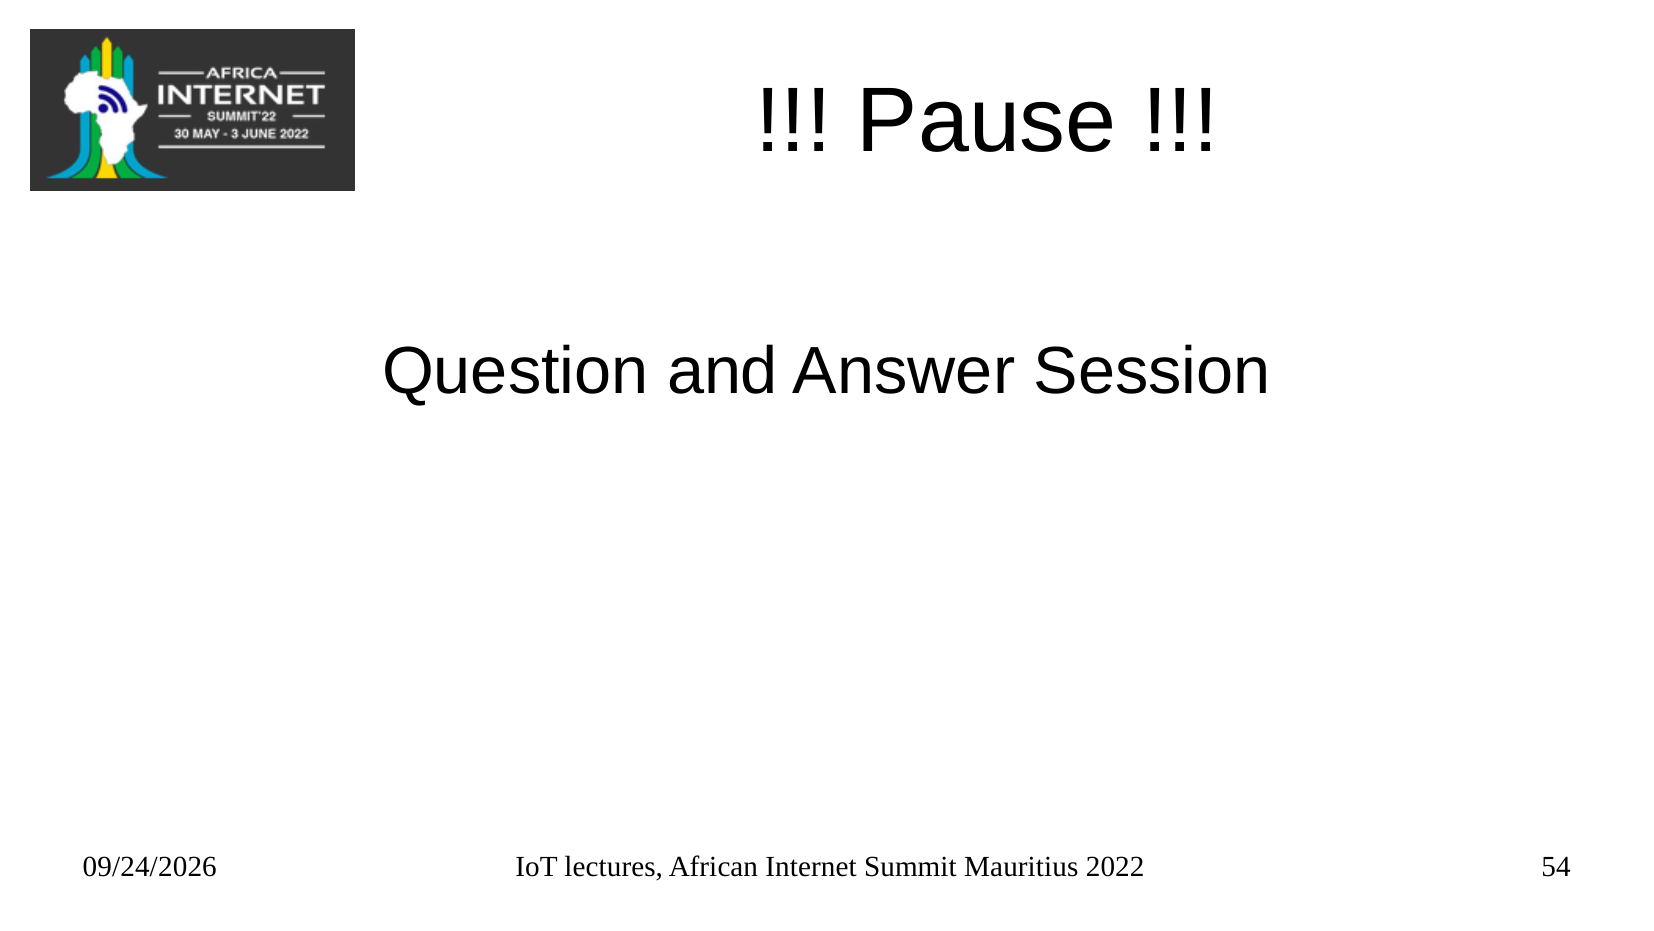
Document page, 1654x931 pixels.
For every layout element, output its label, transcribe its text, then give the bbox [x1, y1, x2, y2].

title !!! Pause !!! [403, 37, 1571, 193]
list Question and Answer Session [82, 217, 1571, 757]
picture [30, 29, 355, 191]
